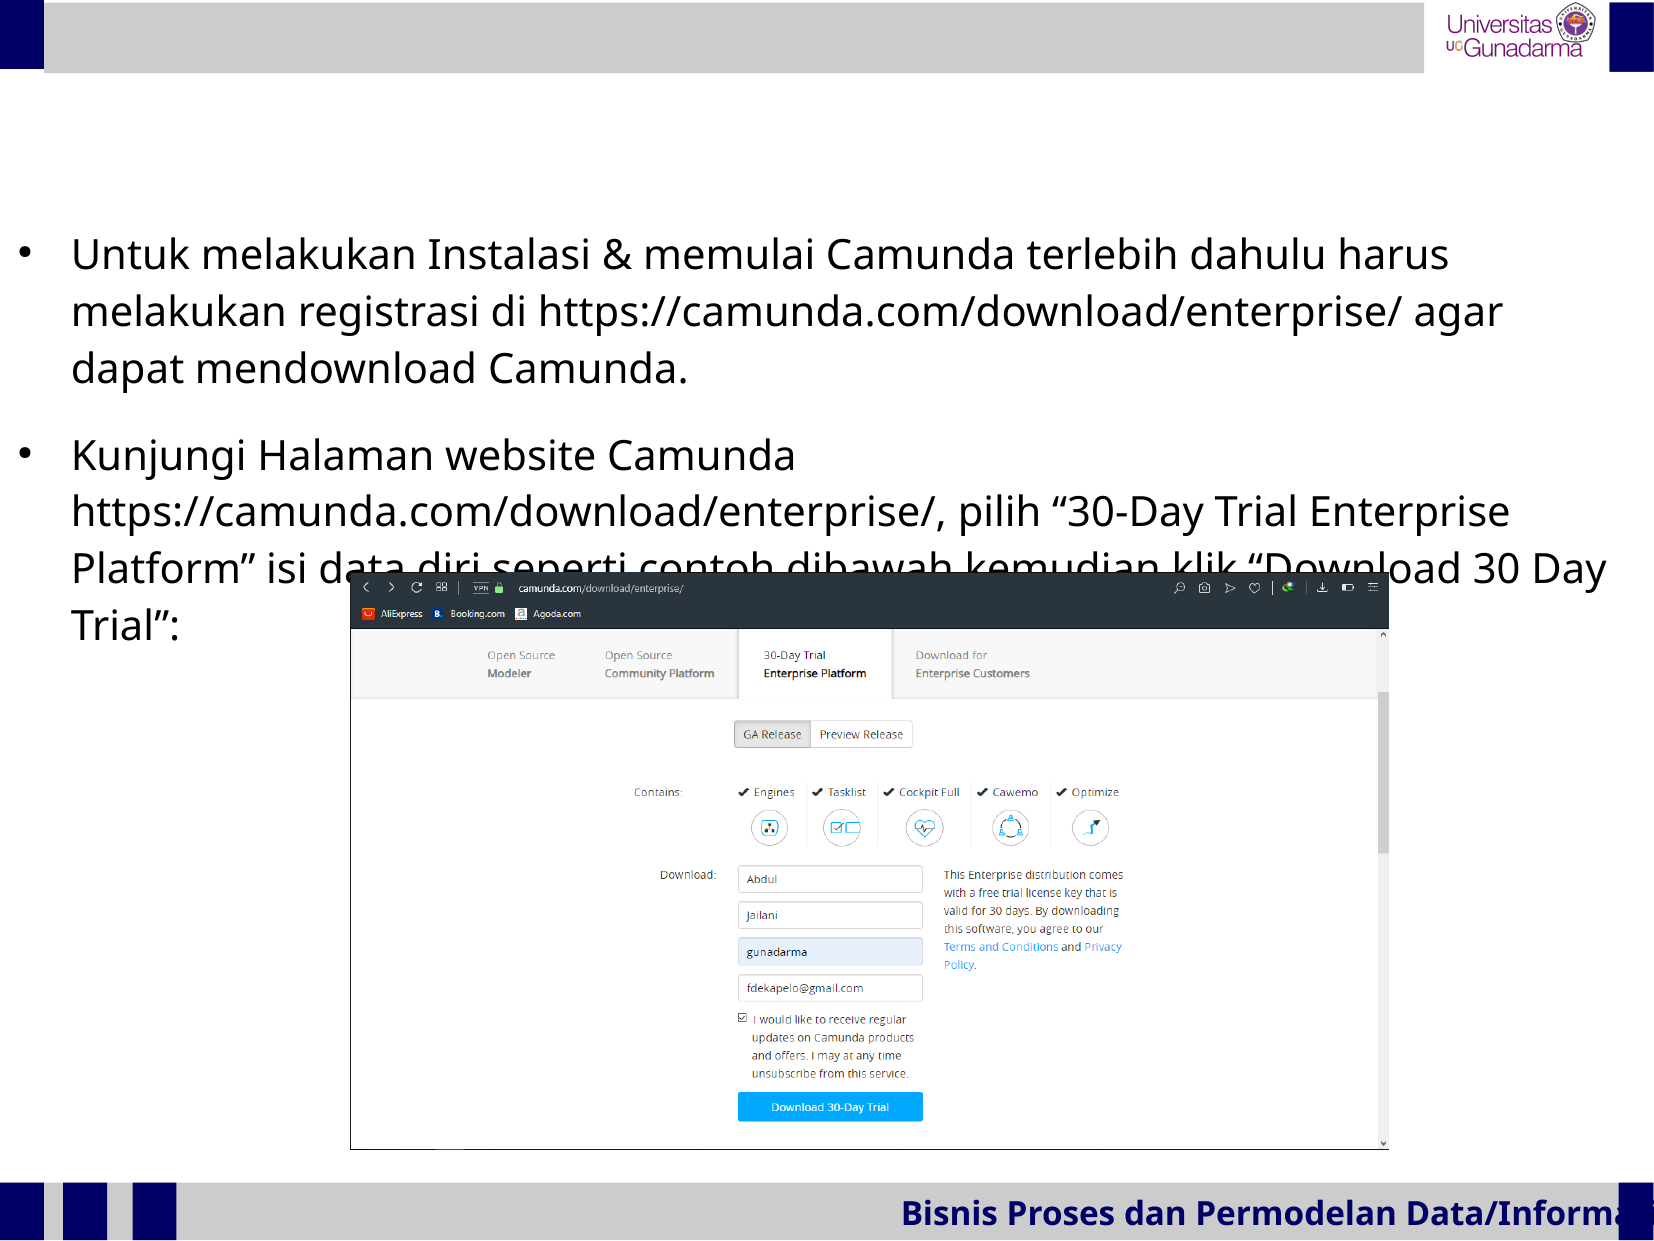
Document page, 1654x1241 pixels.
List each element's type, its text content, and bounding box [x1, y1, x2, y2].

list Untuk melakukan Instalasi & memulai Camunda terlebih dahulu harus melakukan registrasi di https://camunda.com/download/enterprise/ agar dapat mendownload Camunda. Kunjungi Halaman website Camunda https://camunda.com/download/enterprise/, pilih “30-Day Trial Enterprise Platform” isi data diri seperti contoh dibawah kemudian klik “Download 30 Day Trial”: [0, 224, 1615, 1185]
picture [350, 572, 1389, 1150]
picture [1437, 2, 1610, 62]
